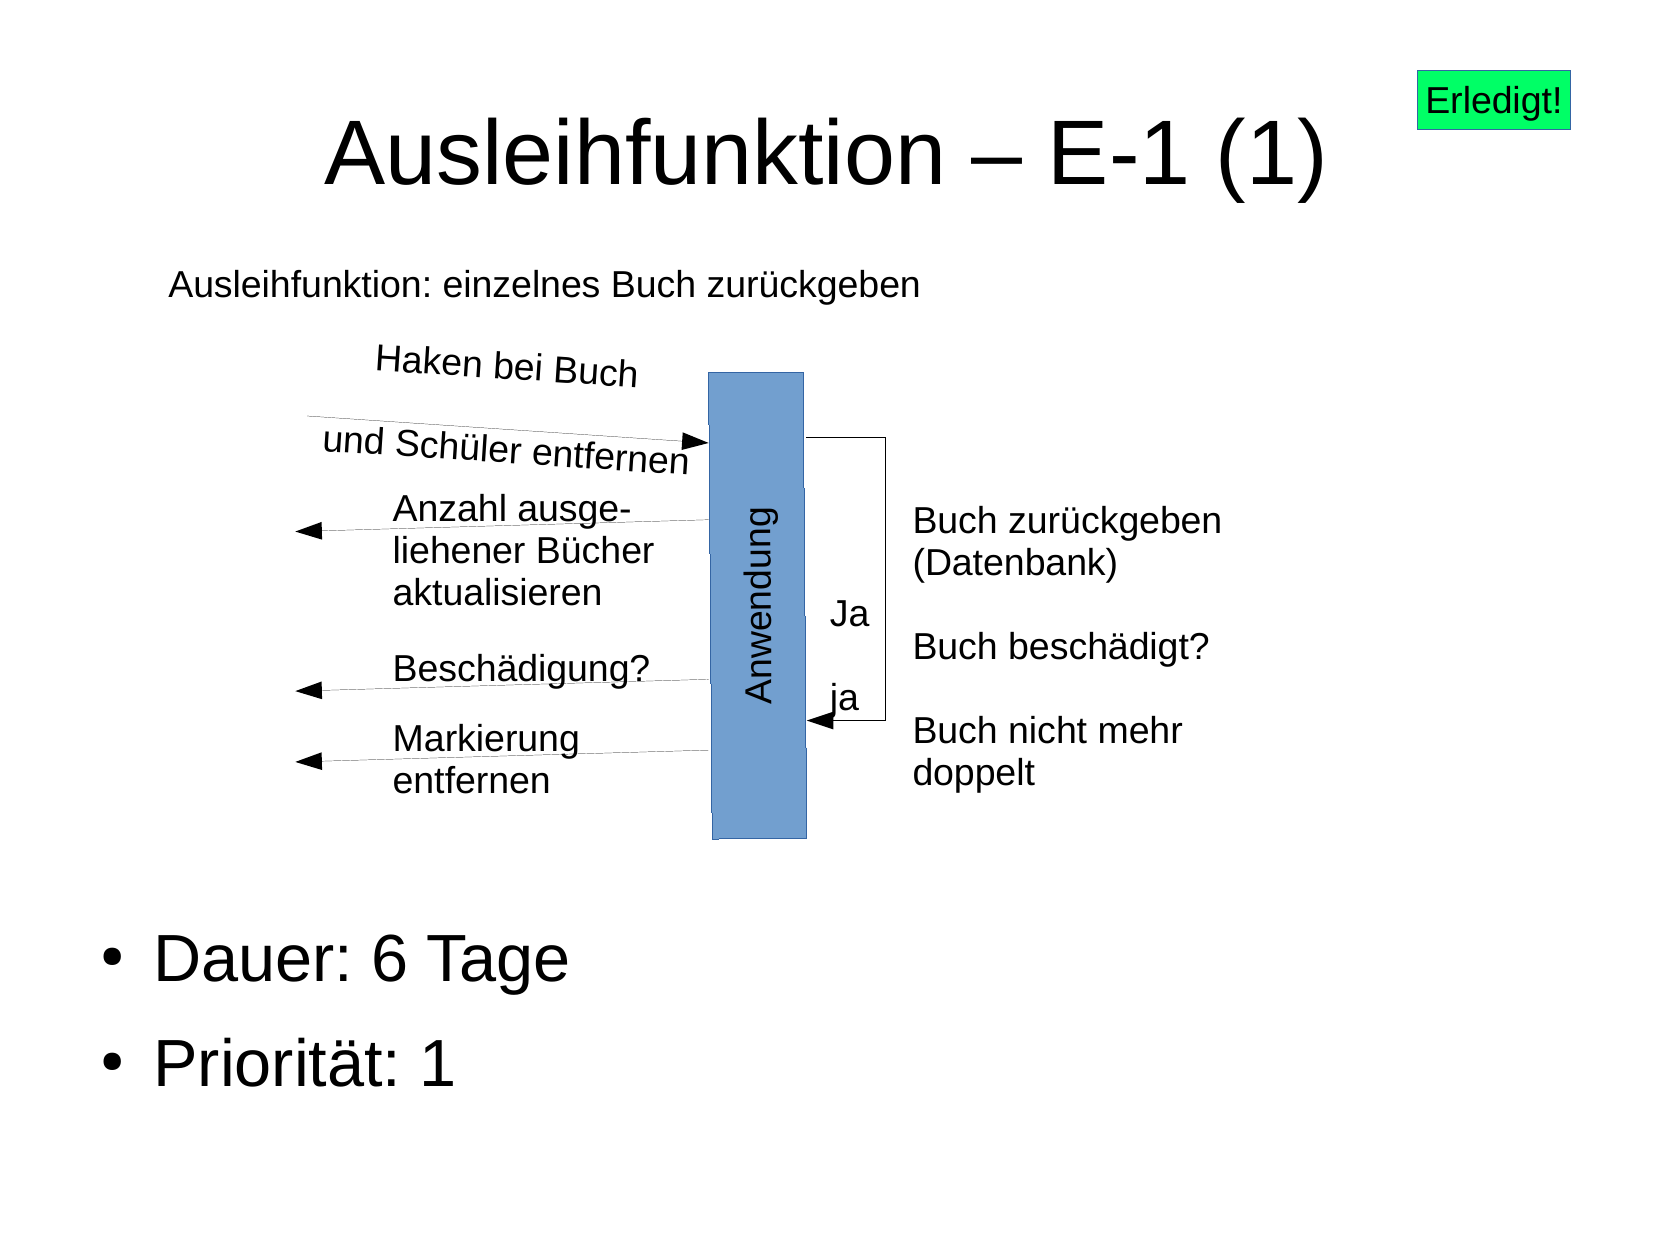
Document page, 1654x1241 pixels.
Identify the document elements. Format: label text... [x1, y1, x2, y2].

list Dauer: 6 Tage Priorität: 1 [82, 921, 1571, 1146]
text_box Ja ja [814, 584, 898, 774]
text_box Anzahl ausge-liehener Bücher aktualisieren [377, 480, 709, 639]
text_box Beschädigung? [377, 639, 709, 739]
text_box Anwendung [708, 372, 807, 840]
title Ausleihfunktion – E-1 (1) [82, 49, 1571, 257]
text_box Ausleihfunktion: einzelnes Buch zurückgeben [153, 256, 1134, 314]
text_box Markierung entfernen [377, 739, 709, 810]
text_box Buch zurückgeben (Datenbank) Buch beschädigt? Buch nicht mehr doppelt [897, 491, 1312, 801]
text_box Erledigt! [1417, 70, 1571, 130]
